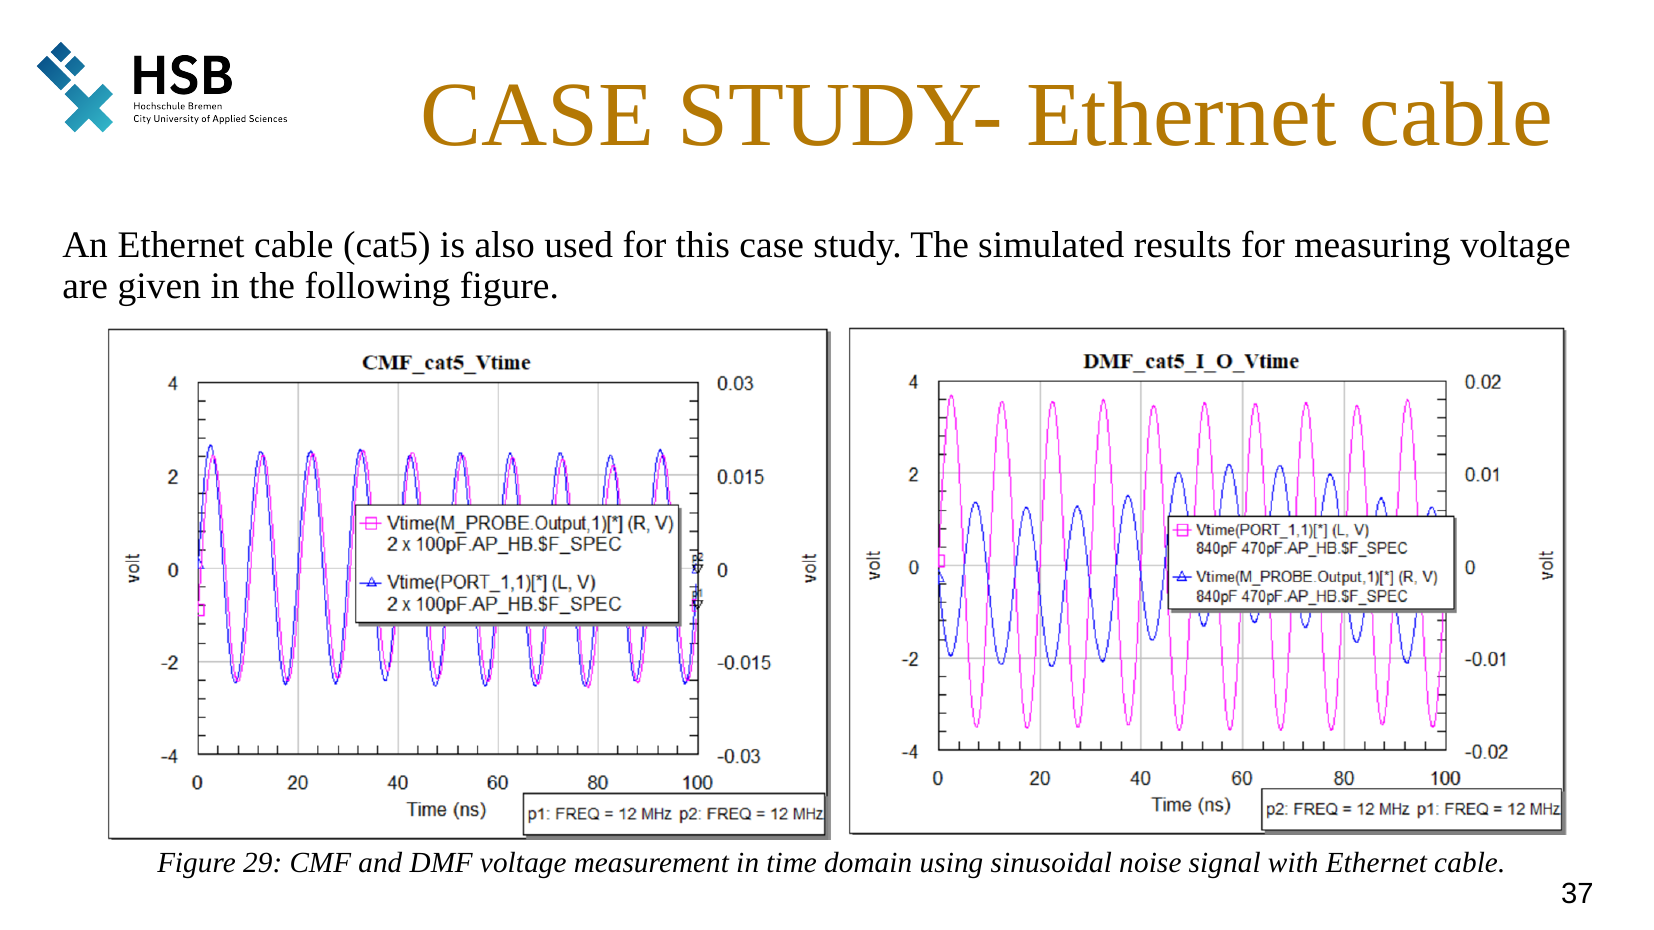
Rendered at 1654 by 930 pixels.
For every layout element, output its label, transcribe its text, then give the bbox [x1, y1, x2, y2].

picture [104, 325, 832, 840]
title CASE STUDY- Ethernet cable [82, 37, 1571, 193]
picture [846, 324, 1567, 835]
picture [26, 23, 297, 149]
text_box Figure 29: CMF and DMF voltage measurement in time domain using sinusoidal noise signal with Ethernet cable. [142, 838, 1545, 919]
text_box An Ethernet cable (cat5) is also used for this case study. The simulated results for measuring voltage are given in the following figure. [47, 216, 1602, 356]
text_box <number> [1546, 870, 1653, 926]
